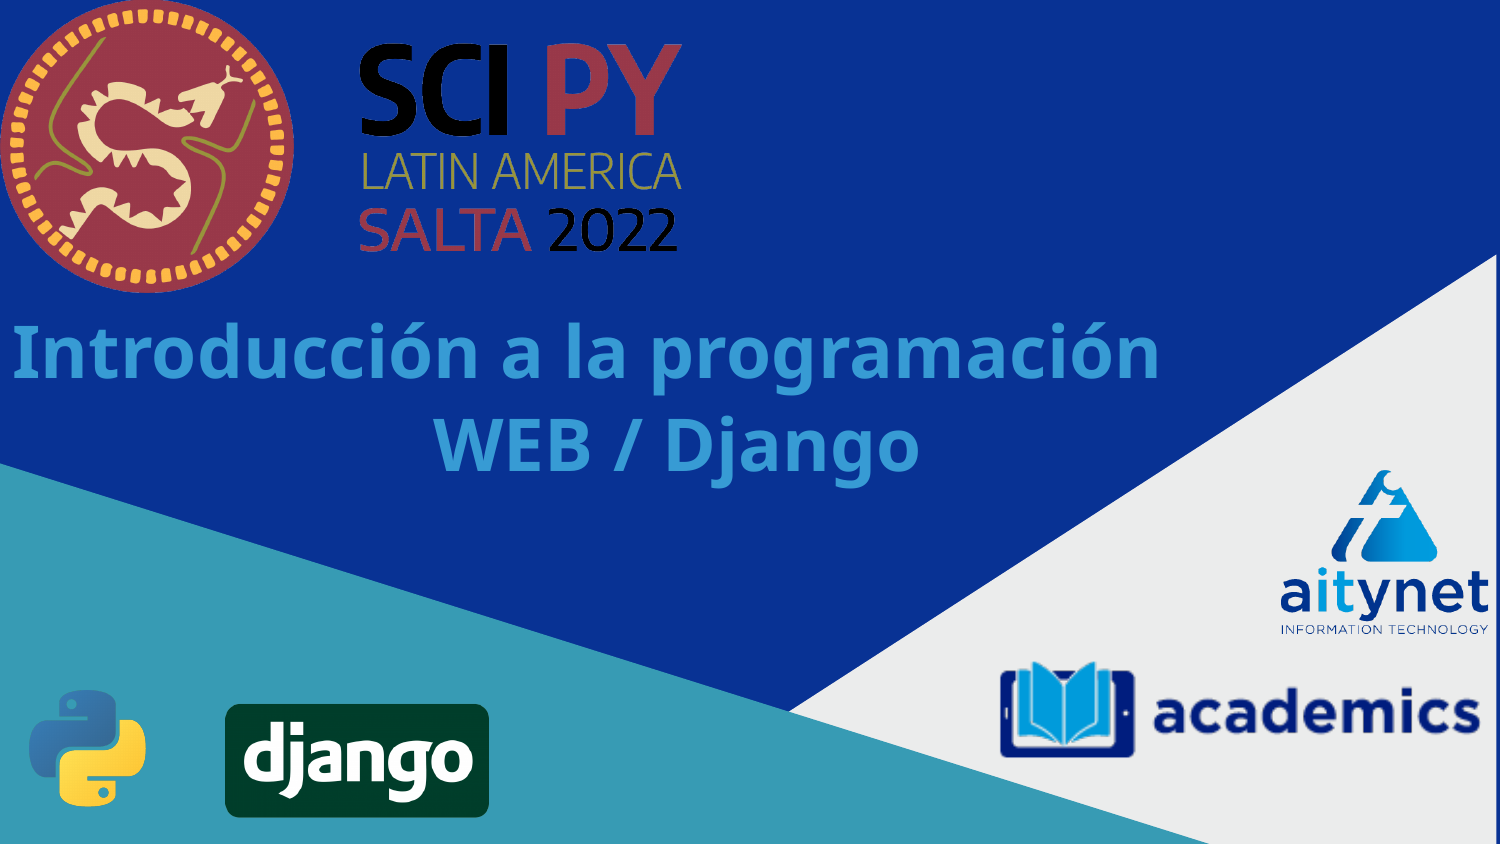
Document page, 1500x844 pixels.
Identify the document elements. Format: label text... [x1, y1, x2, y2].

picture [985, 652, 1500, 768]
title WEB / Django [0, 383, 1359, 473]
picture [0, 0, 682, 290]
picture [225, 679, 489, 844]
picture [1269, 458, 1500, 650]
title Introducción a la programación [0, 290, 1359, 383]
picture [29, 690, 146, 807]
